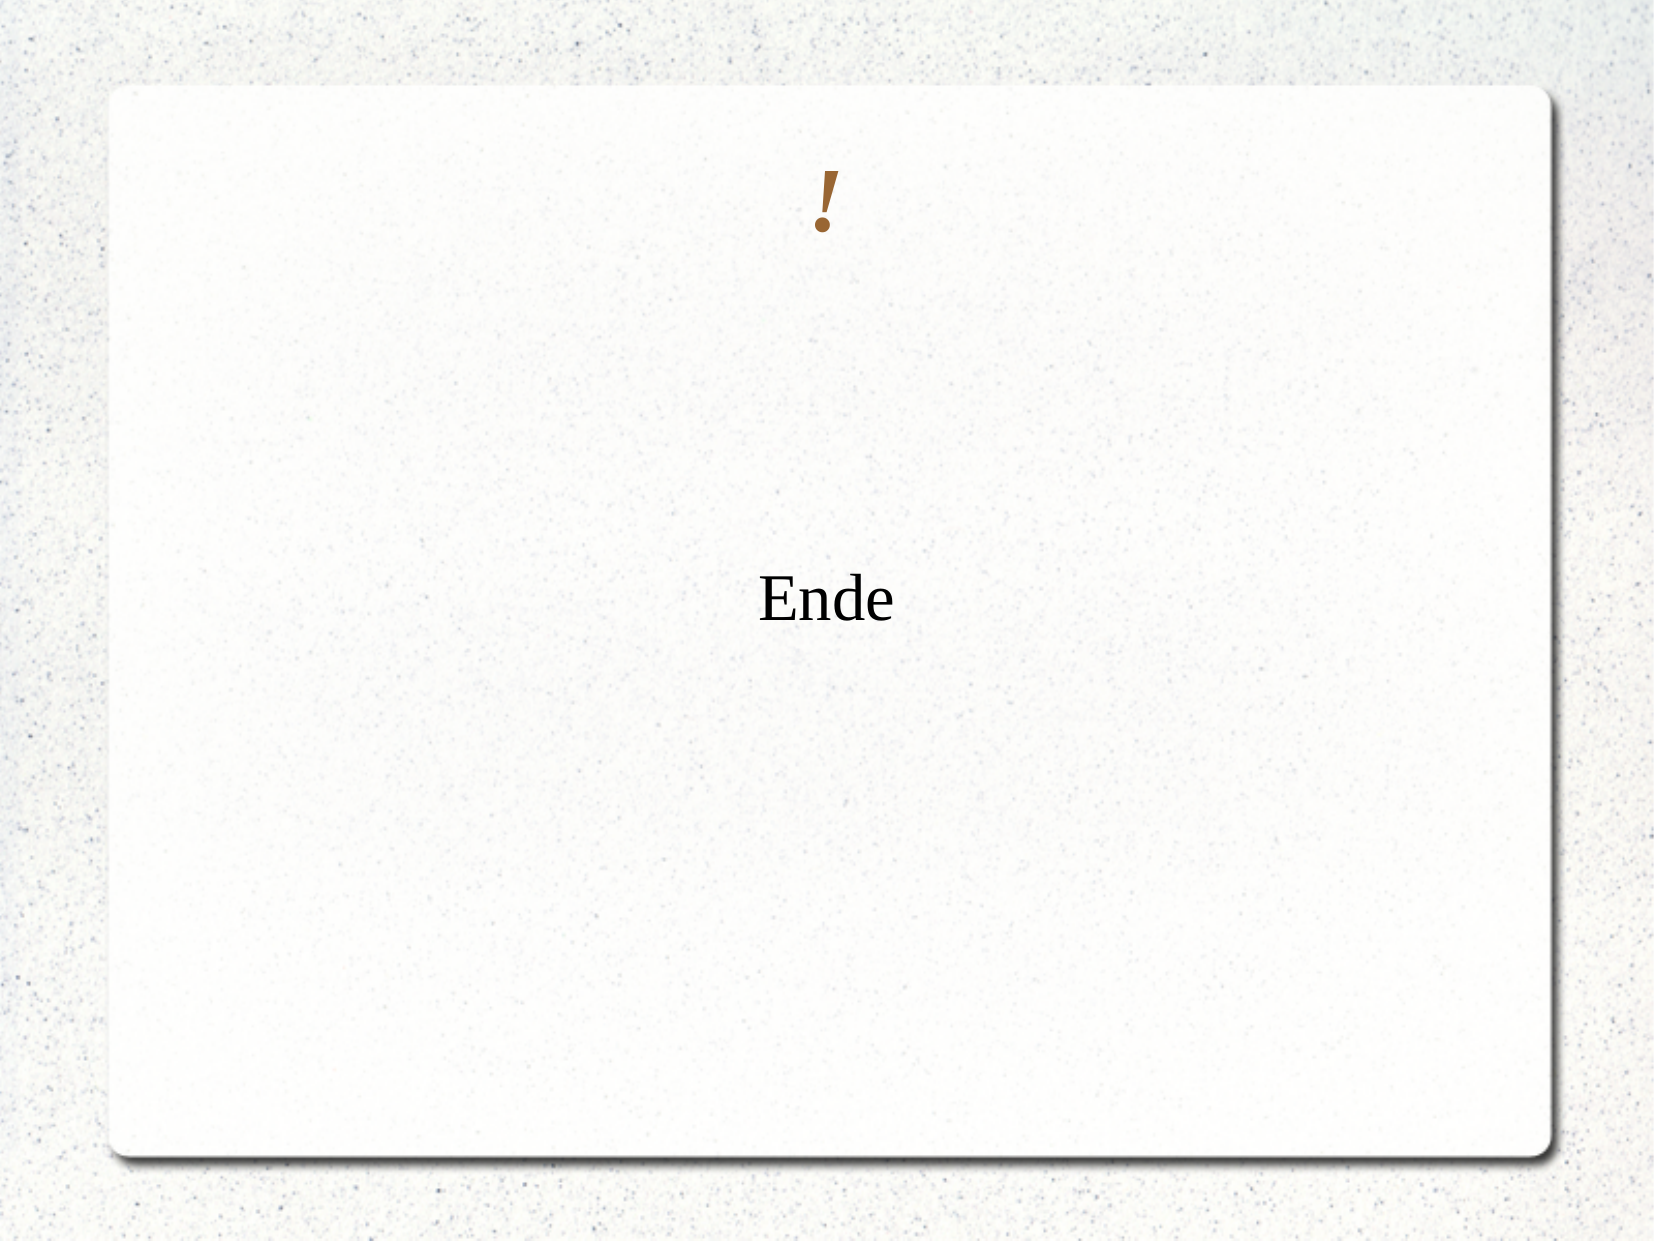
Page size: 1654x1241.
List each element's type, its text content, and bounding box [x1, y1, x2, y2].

picture [0, 0, 1654, 1241]
title ! [118, 104, 1536, 297]
list Ende [147, 561, 1506, 1019]
